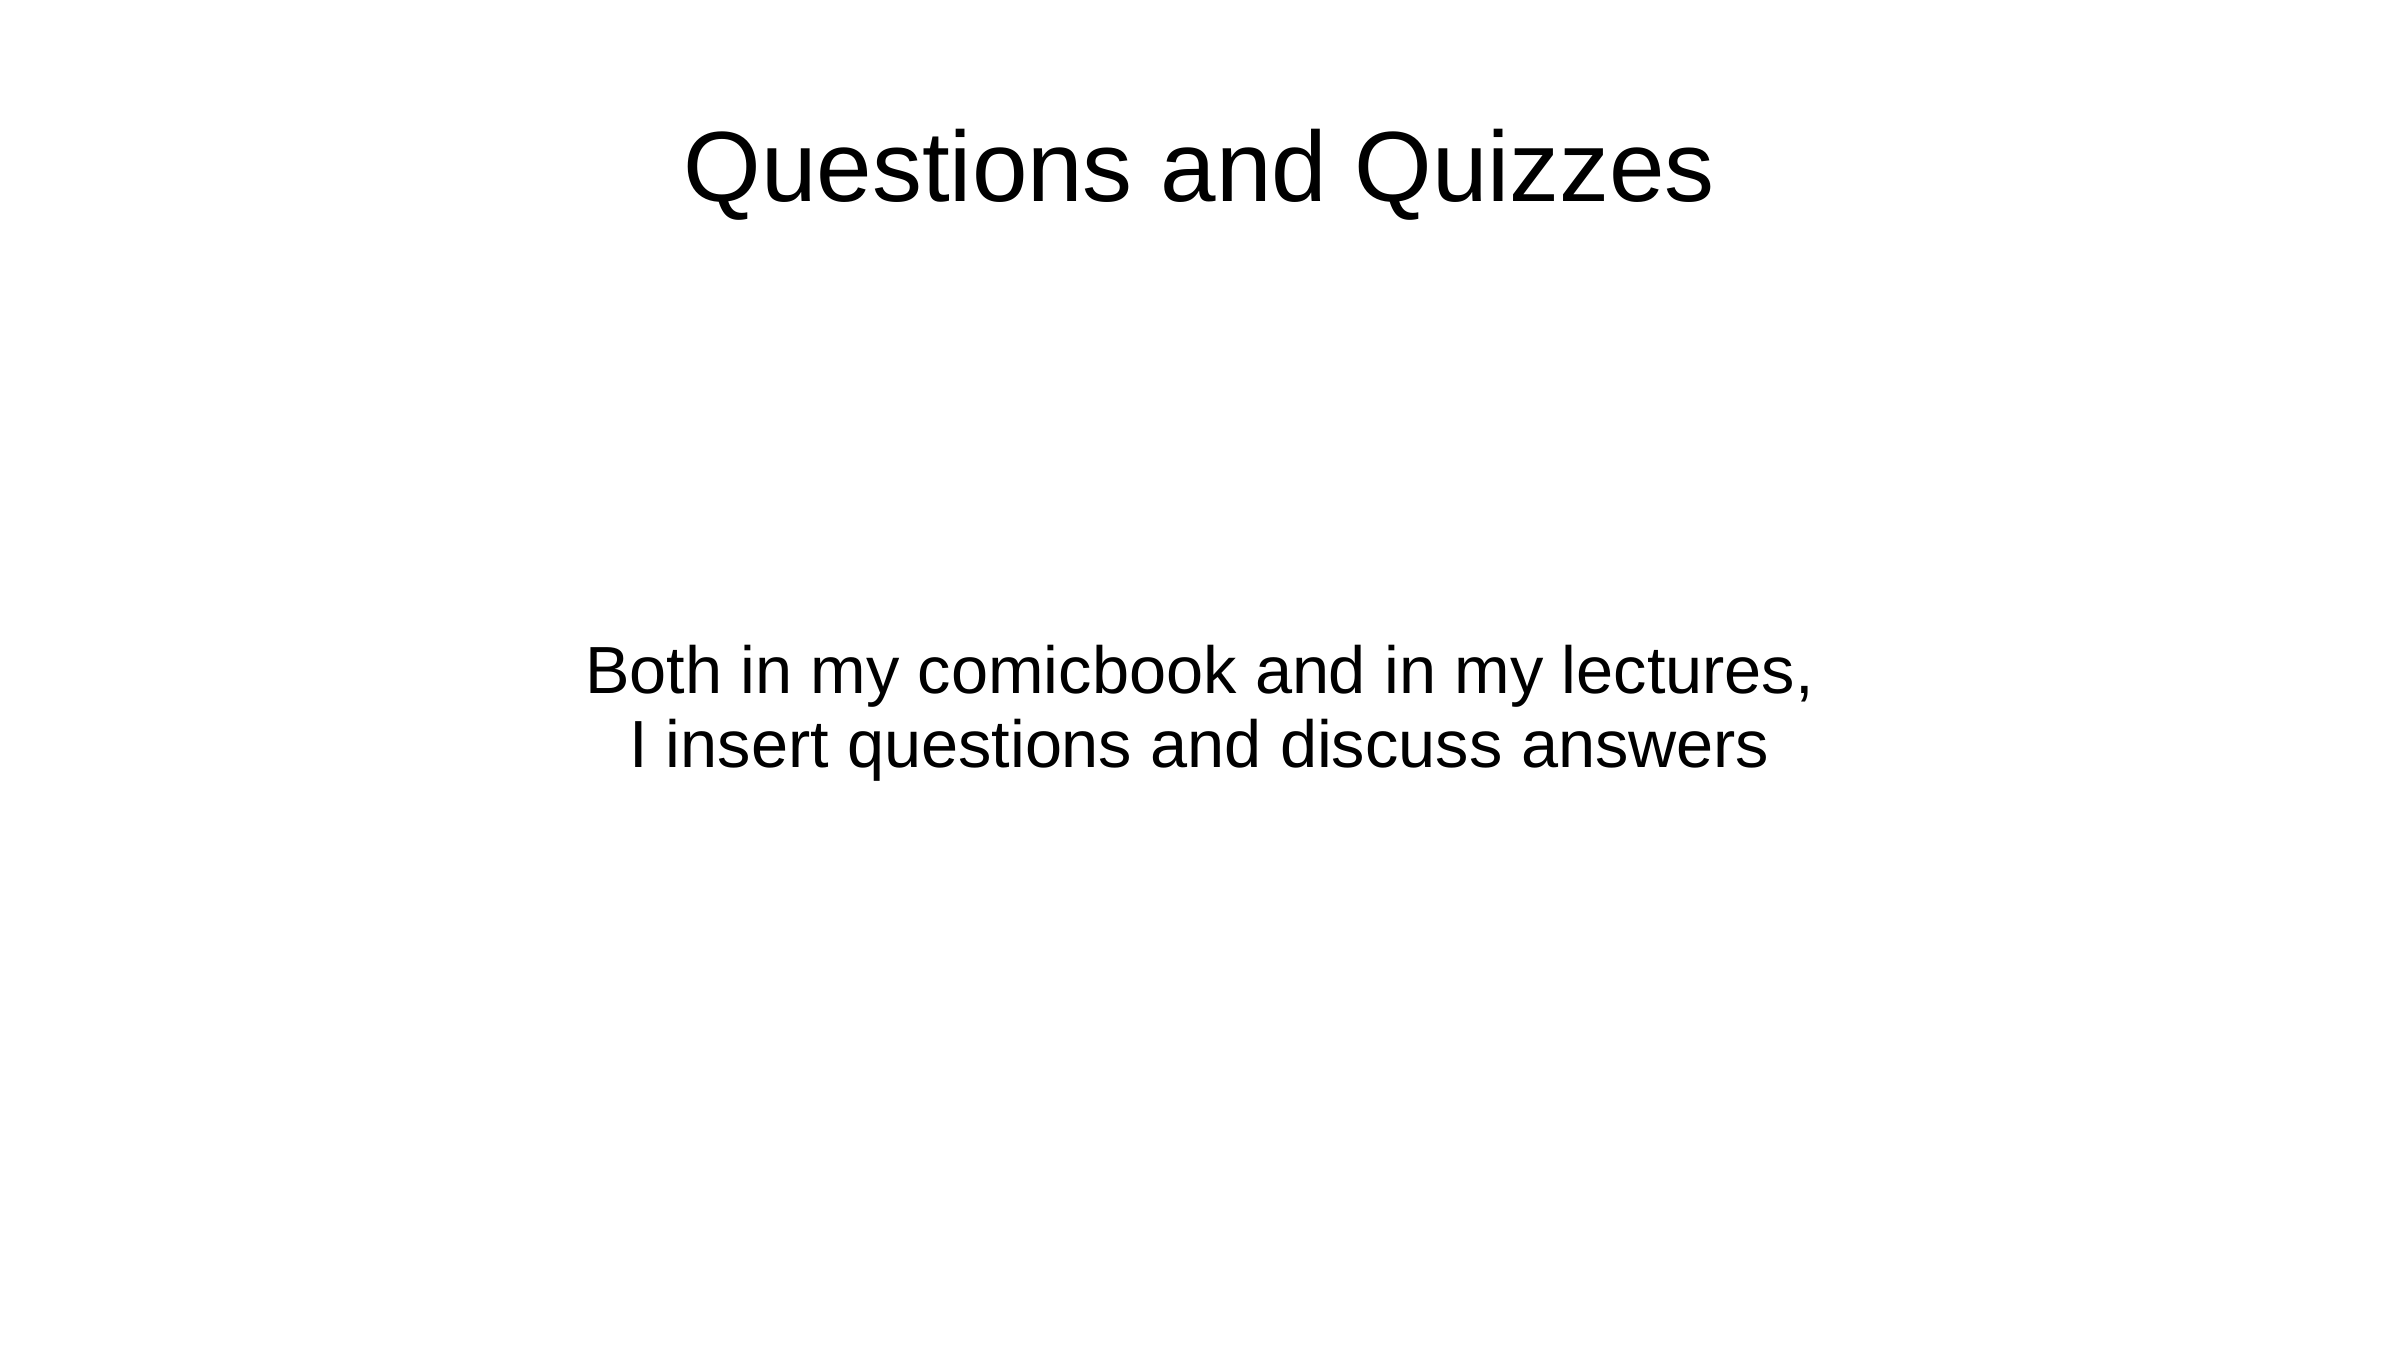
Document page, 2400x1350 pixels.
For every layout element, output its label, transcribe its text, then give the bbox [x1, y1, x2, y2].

subtitle Both in my comicbook and in my lectures, I insert questions and discuss answers [120, 315, 2280, 1099]
title Questions and Quizzes [120, 53, 2280, 280]
